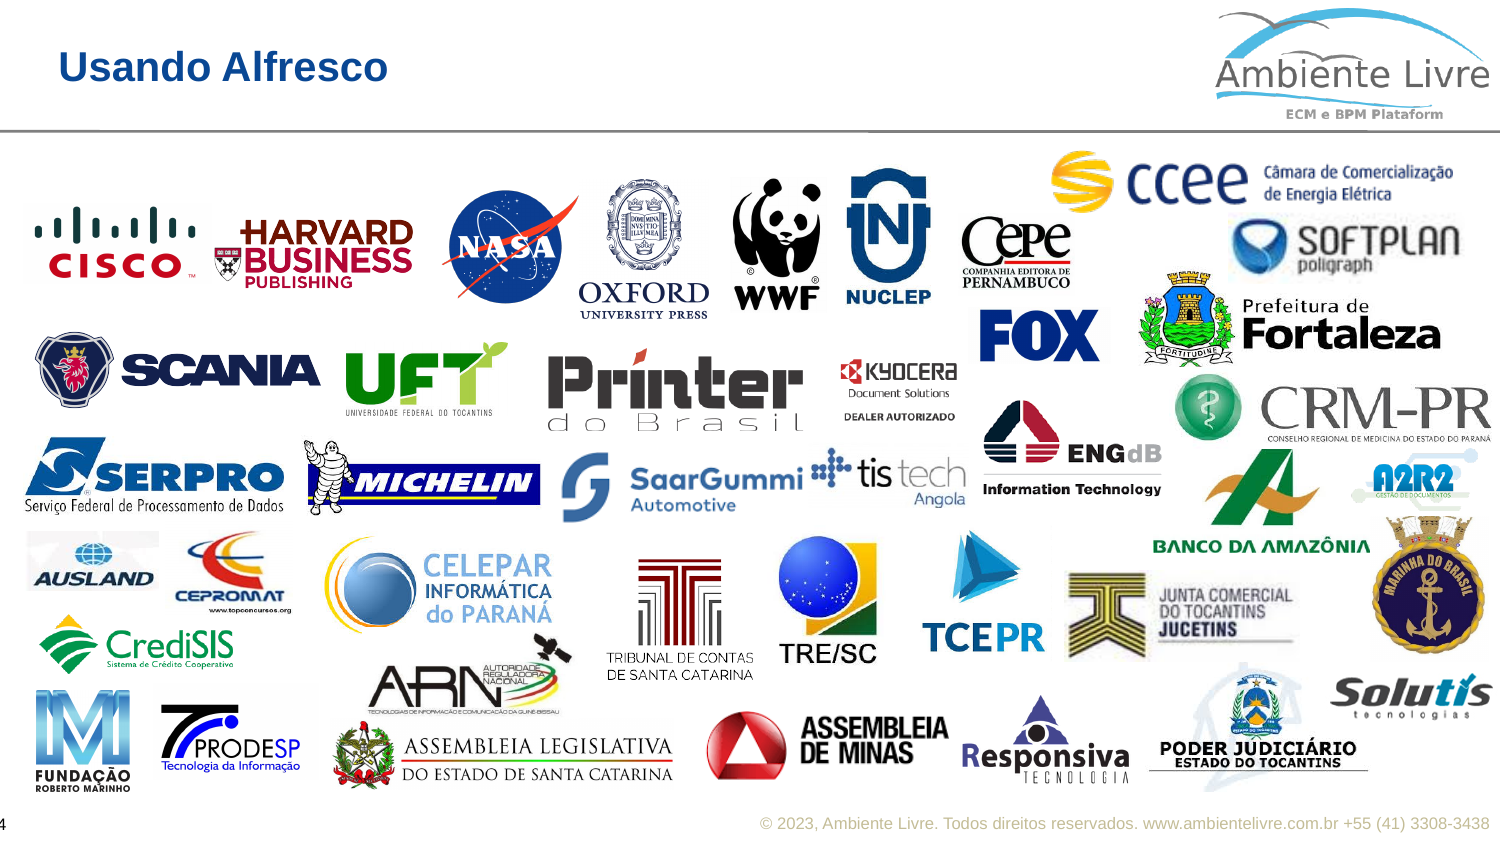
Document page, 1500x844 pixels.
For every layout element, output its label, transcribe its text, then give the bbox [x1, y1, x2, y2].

picture [730, 177, 827, 313]
picture [23, 203, 424, 299]
picture [36, 690, 130, 792]
title Usando Alfresco [43, 8, 1127, 129]
picture [23, 150, 1498, 792]
picture [153, 683, 319, 780]
picture [840, 164, 936, 308]
picture [915, 525, 1052, 662]
picture [437, 179, 709, 319]
picture [25, 531, 159, 591]
picture [1215, 8, 1489, 119]
picture [555, 442, 969, 691]
picture [39, 519, 293, 674]
picture [968, 307, 1111, 364]
picture [320, 531, 674, 790]
picture [687, 695, 1134, 792]
